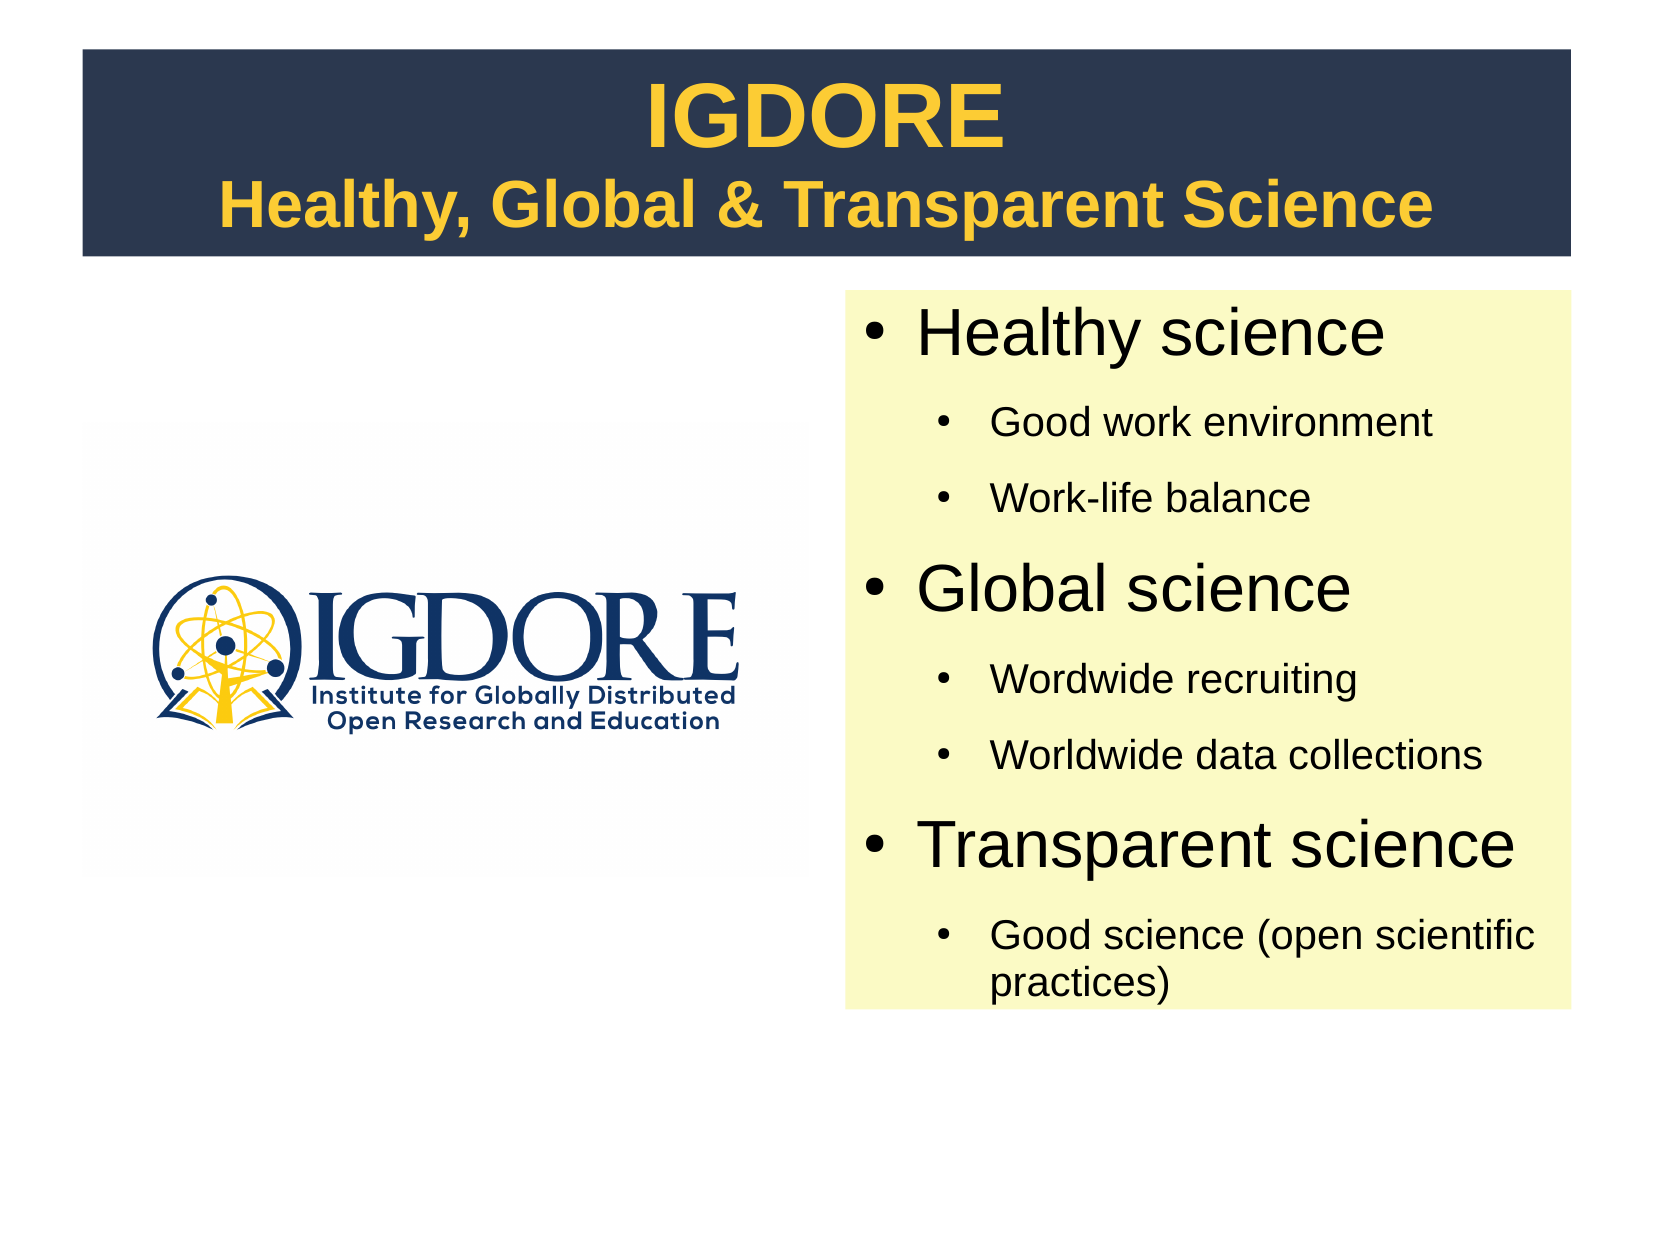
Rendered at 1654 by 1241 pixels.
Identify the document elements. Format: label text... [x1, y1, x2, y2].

list Healthy science Good work environment Work-life balance Global science Wordwide recruiting Worldwide data collections Transparent science Good science (open scientific practices) [845, 290, 1572, 1010]
picture [82, 422, 809, 877]
title IGDORE Healthy, Global & Transparent Science [82, 49, 1571, 257]
